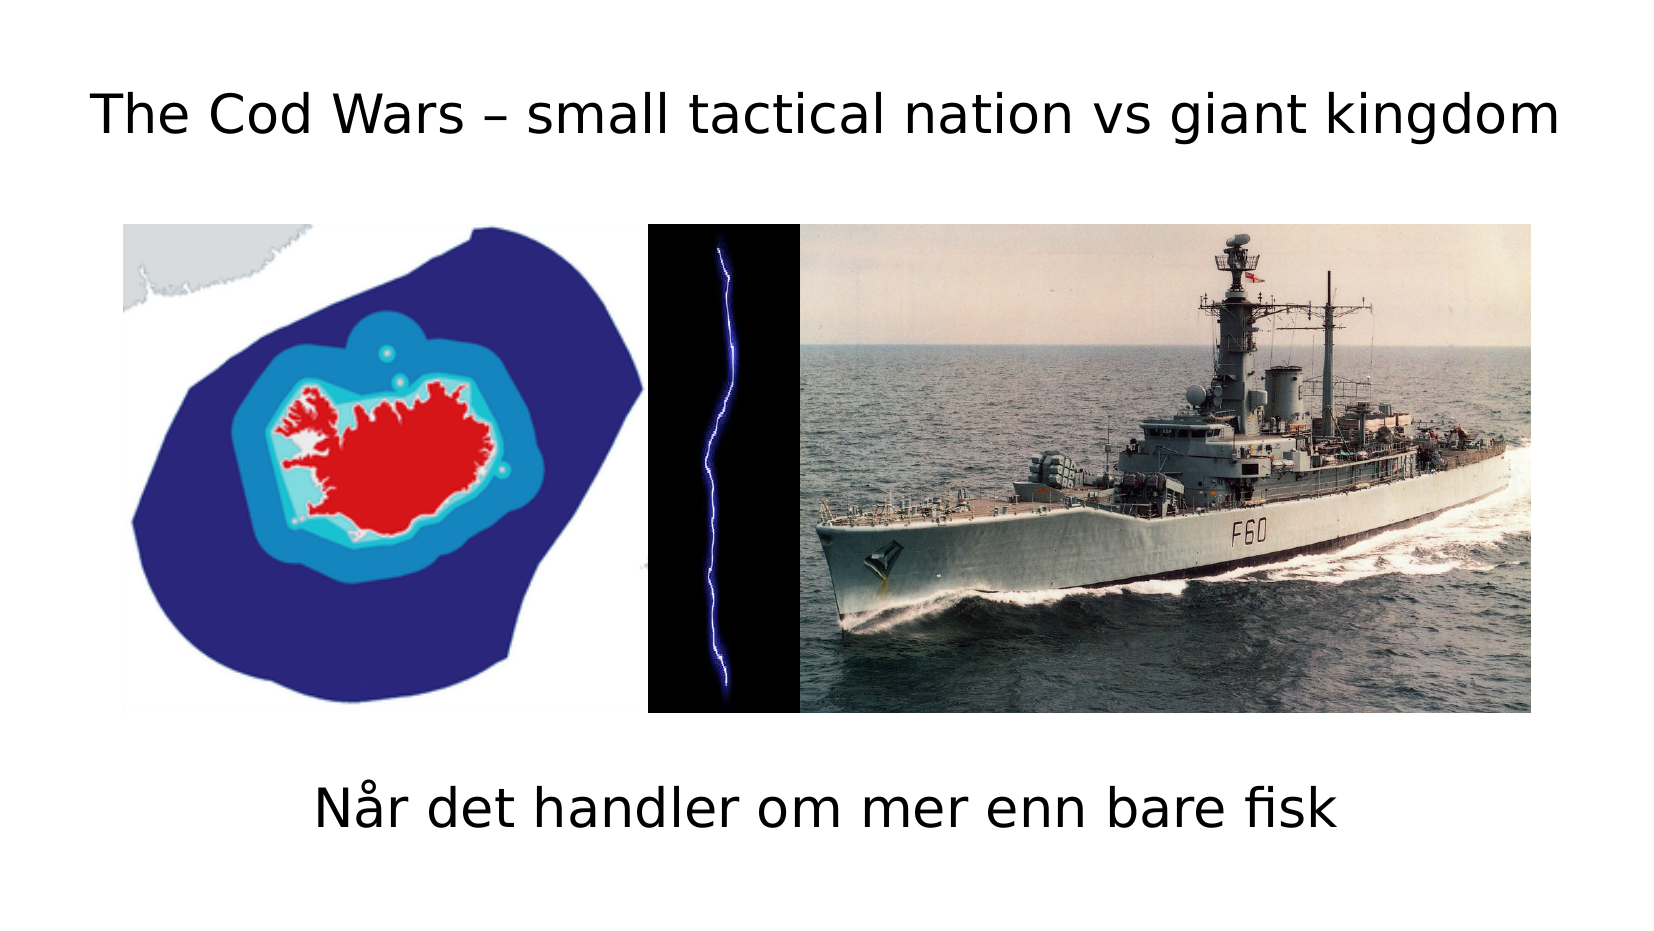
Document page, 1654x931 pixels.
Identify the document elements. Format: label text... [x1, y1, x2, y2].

title The Cod Wars – small tactical nation vs giant kingdom [82, 36, 1571, 193]
picture [123, 224, 1531, 713]
text_box Når det handler om mer enn bare fisk [189, 752, 1465, 865]
